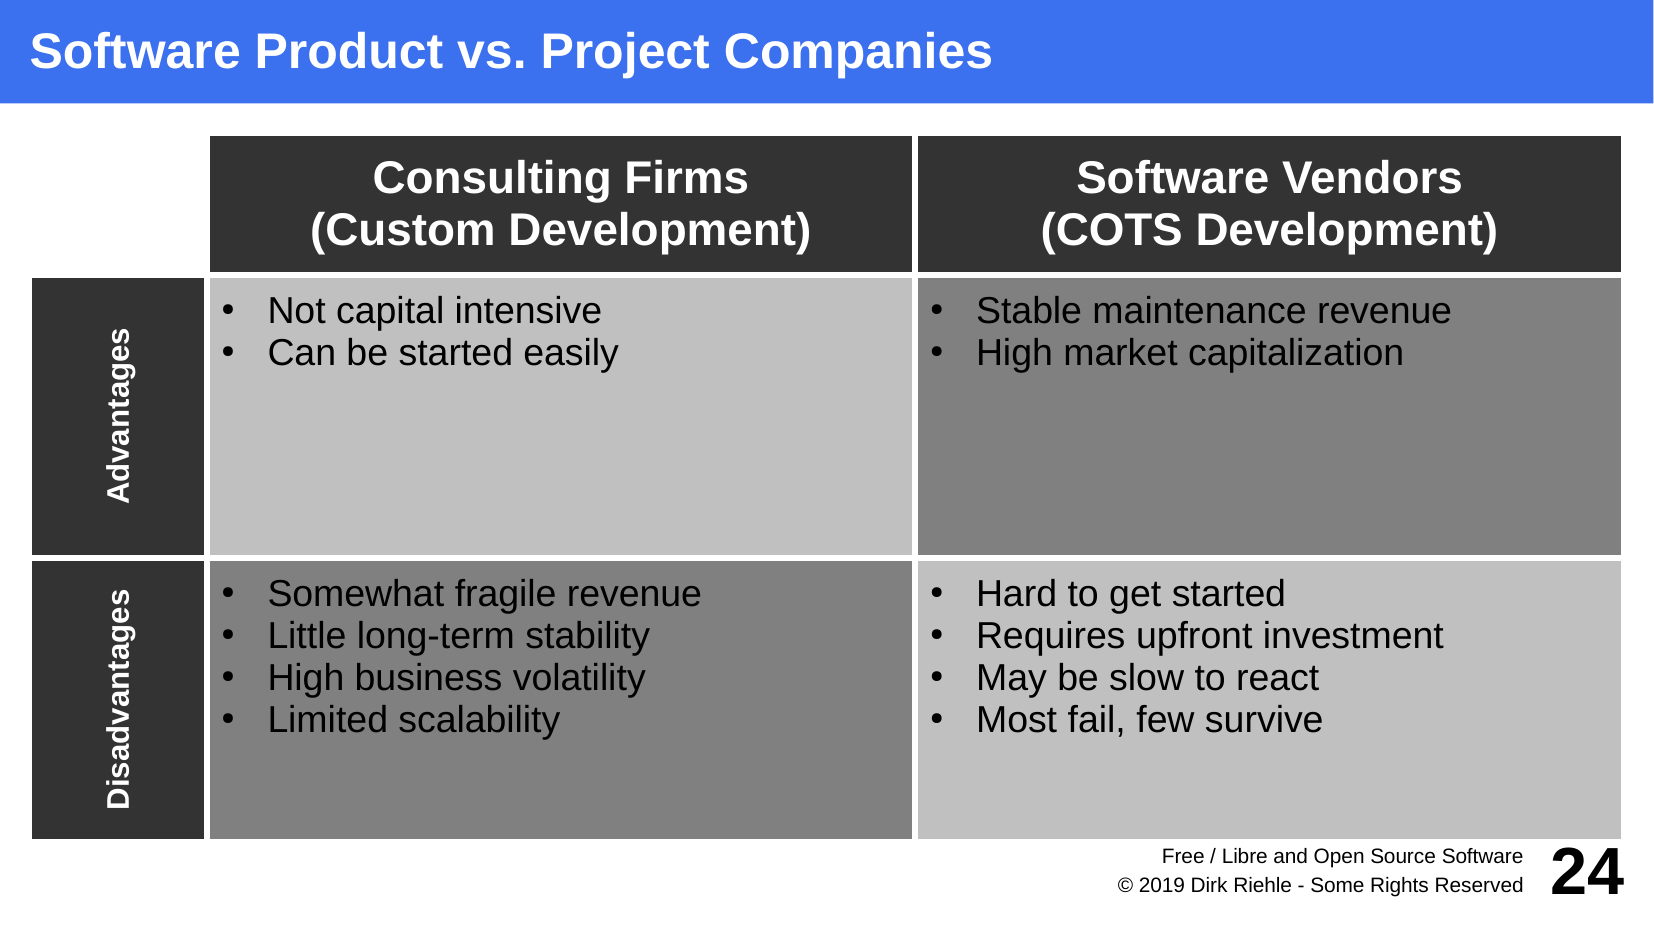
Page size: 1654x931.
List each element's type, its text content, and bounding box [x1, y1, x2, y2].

text_box Software Vendors (COTS Development) [916, 132, 1625, 275]
text_box Hard to get started Requires upfront investment May be slow to react Most fail, few survive [916, 559, 1625, 842]
text_box Disadvantages [29, 559, 207, 842]
text_box Advantages [29, 274, 207, 559]
title Software Product vs. Project Companies [0, 0, 1654, 104]
text_box Not capital intensive Can be started easily [207, 275, 915, 558]
text_box Stable maintenance revenue High market capitalization [915, 275, 1625, 559]
text_box Consulting Firms (Custom Development) [206, 132, 916, 275]
text_box Somewhat fragile revenue Little long-term stability High business volatility Limited scalability [207, 558, 916, 842]
